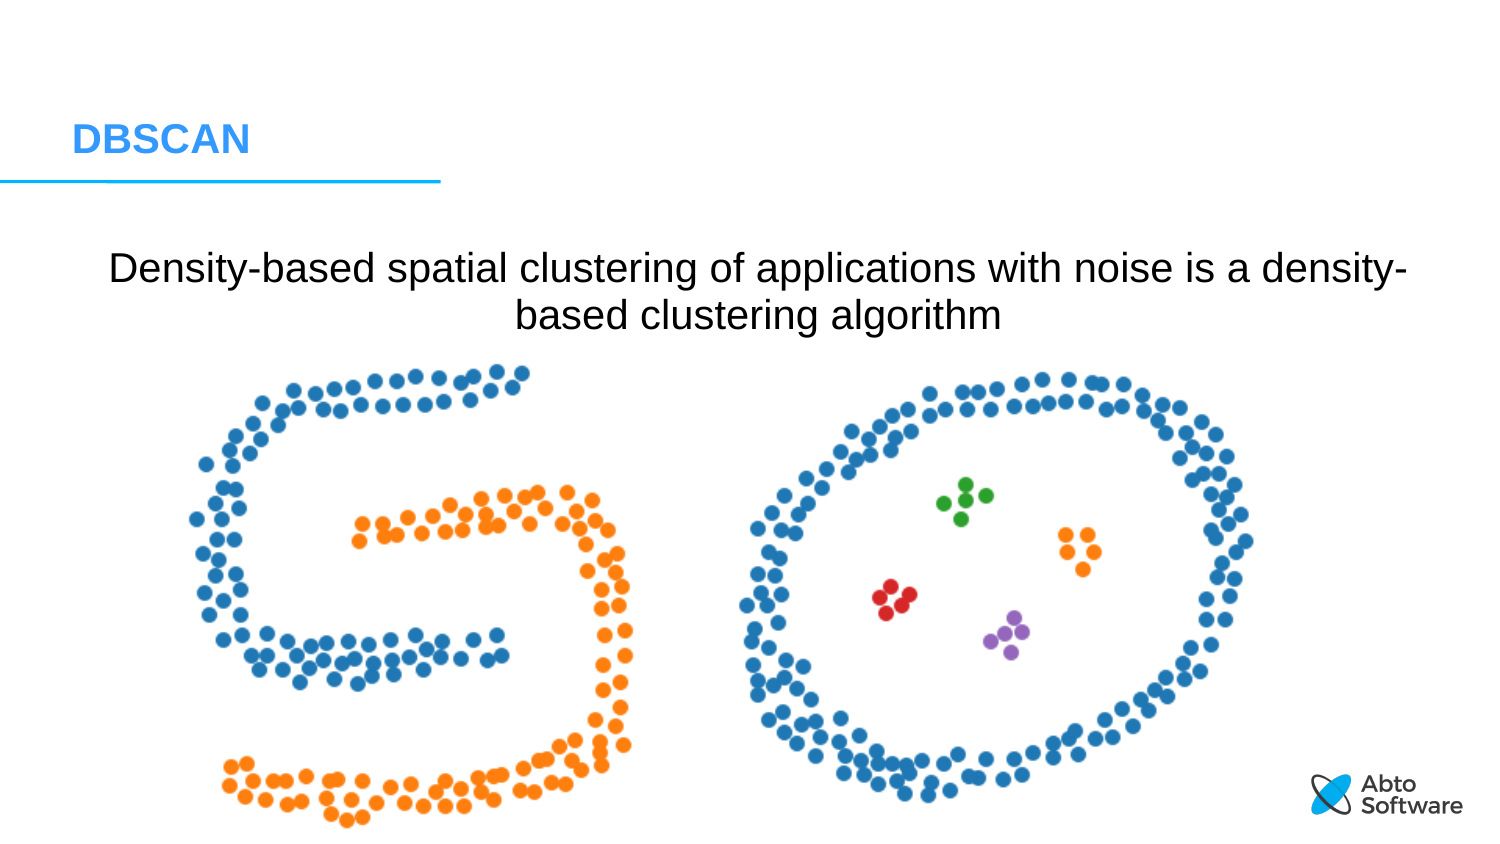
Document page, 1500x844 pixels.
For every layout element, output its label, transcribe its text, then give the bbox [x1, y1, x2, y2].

picture [1299, 771, 1474, 817]
title DBSCAN [71, 68, 1311, 210]
picture [180, 344, 1274, 841]
subtitle Density-based spatial clustering of applications with noise is a density-based clustering algorithm [92, 245, 1426, 339]
